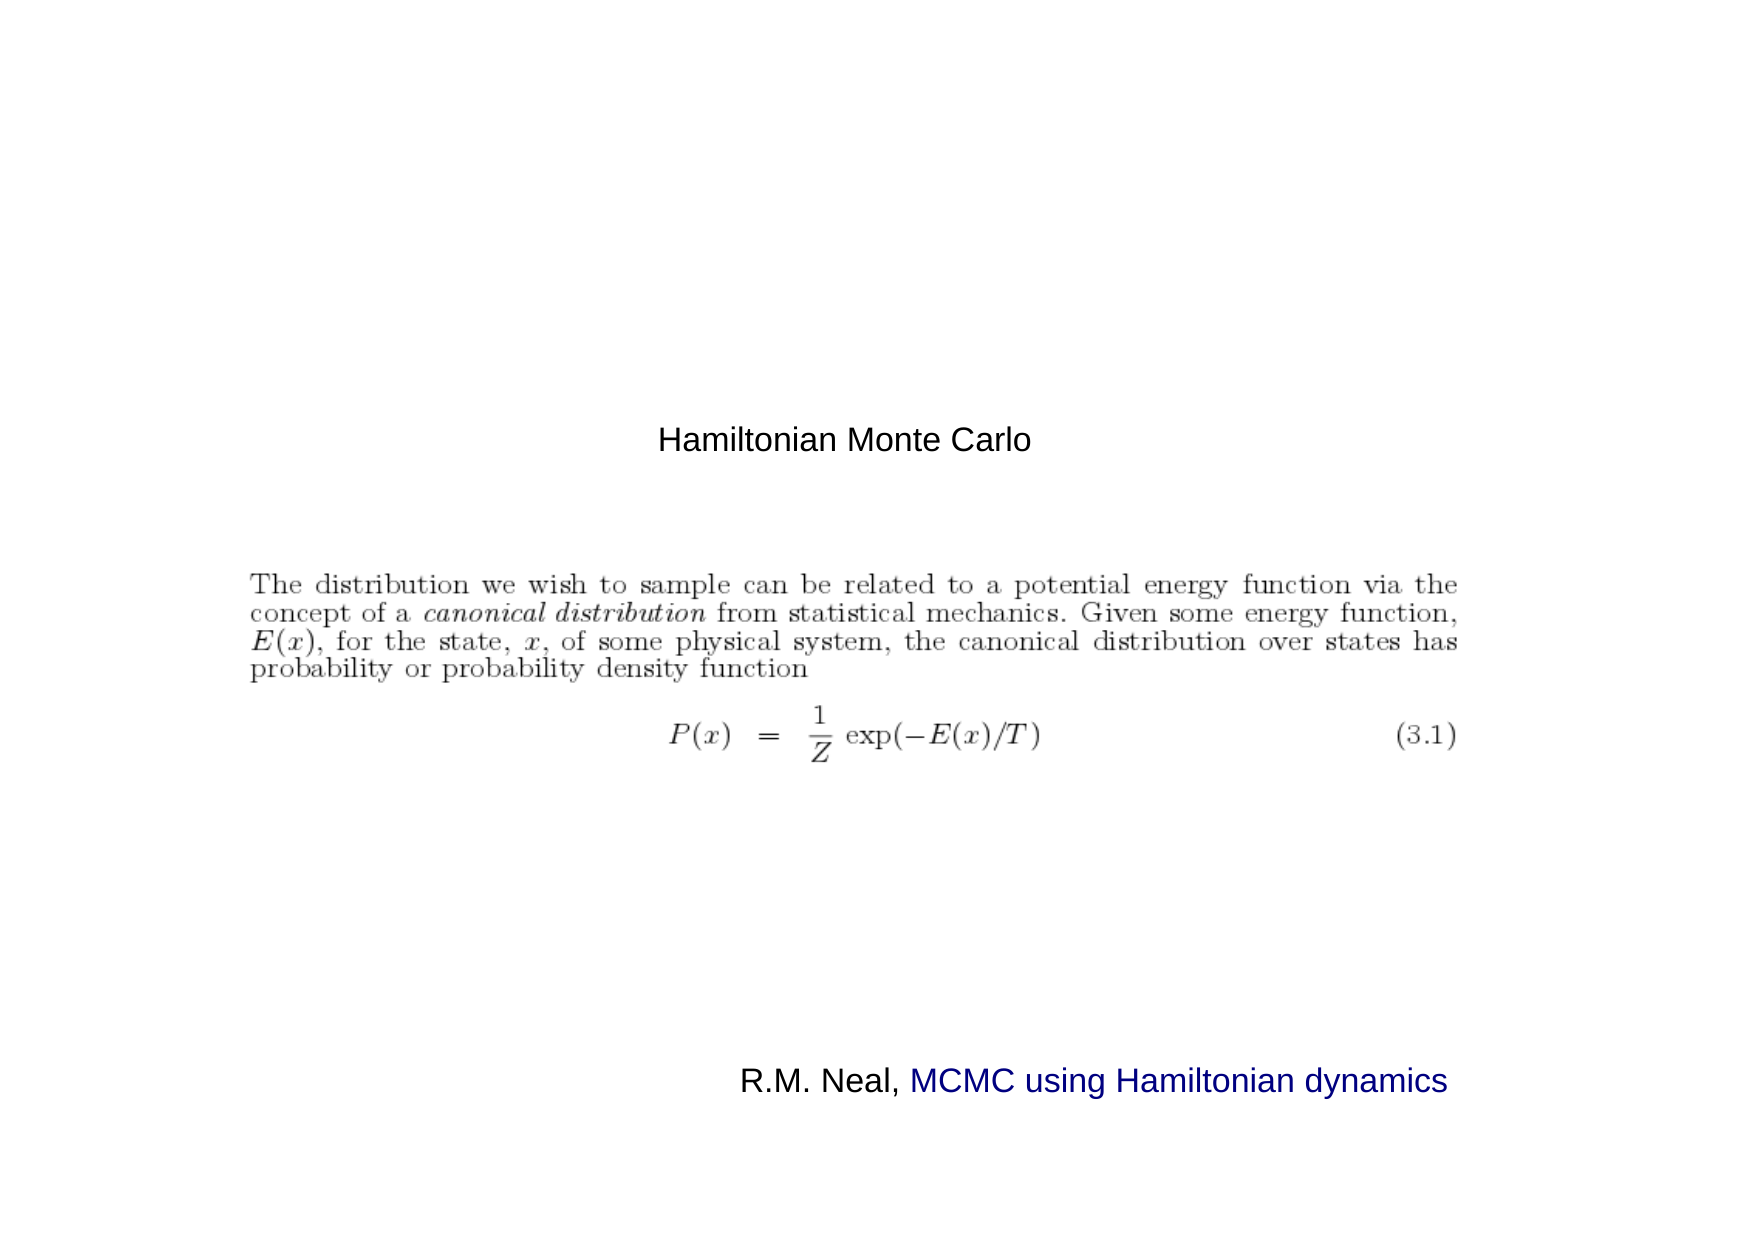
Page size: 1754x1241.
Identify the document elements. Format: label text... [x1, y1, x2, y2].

text_box R.M. Neal, MCMC using Hamiltonian dynamics [725, 1054, 1525, 1108]
text_box Hamiltonian Monte Carlo [643, 413, 1111, 467]
picture [193, 561, 1497, 782]
